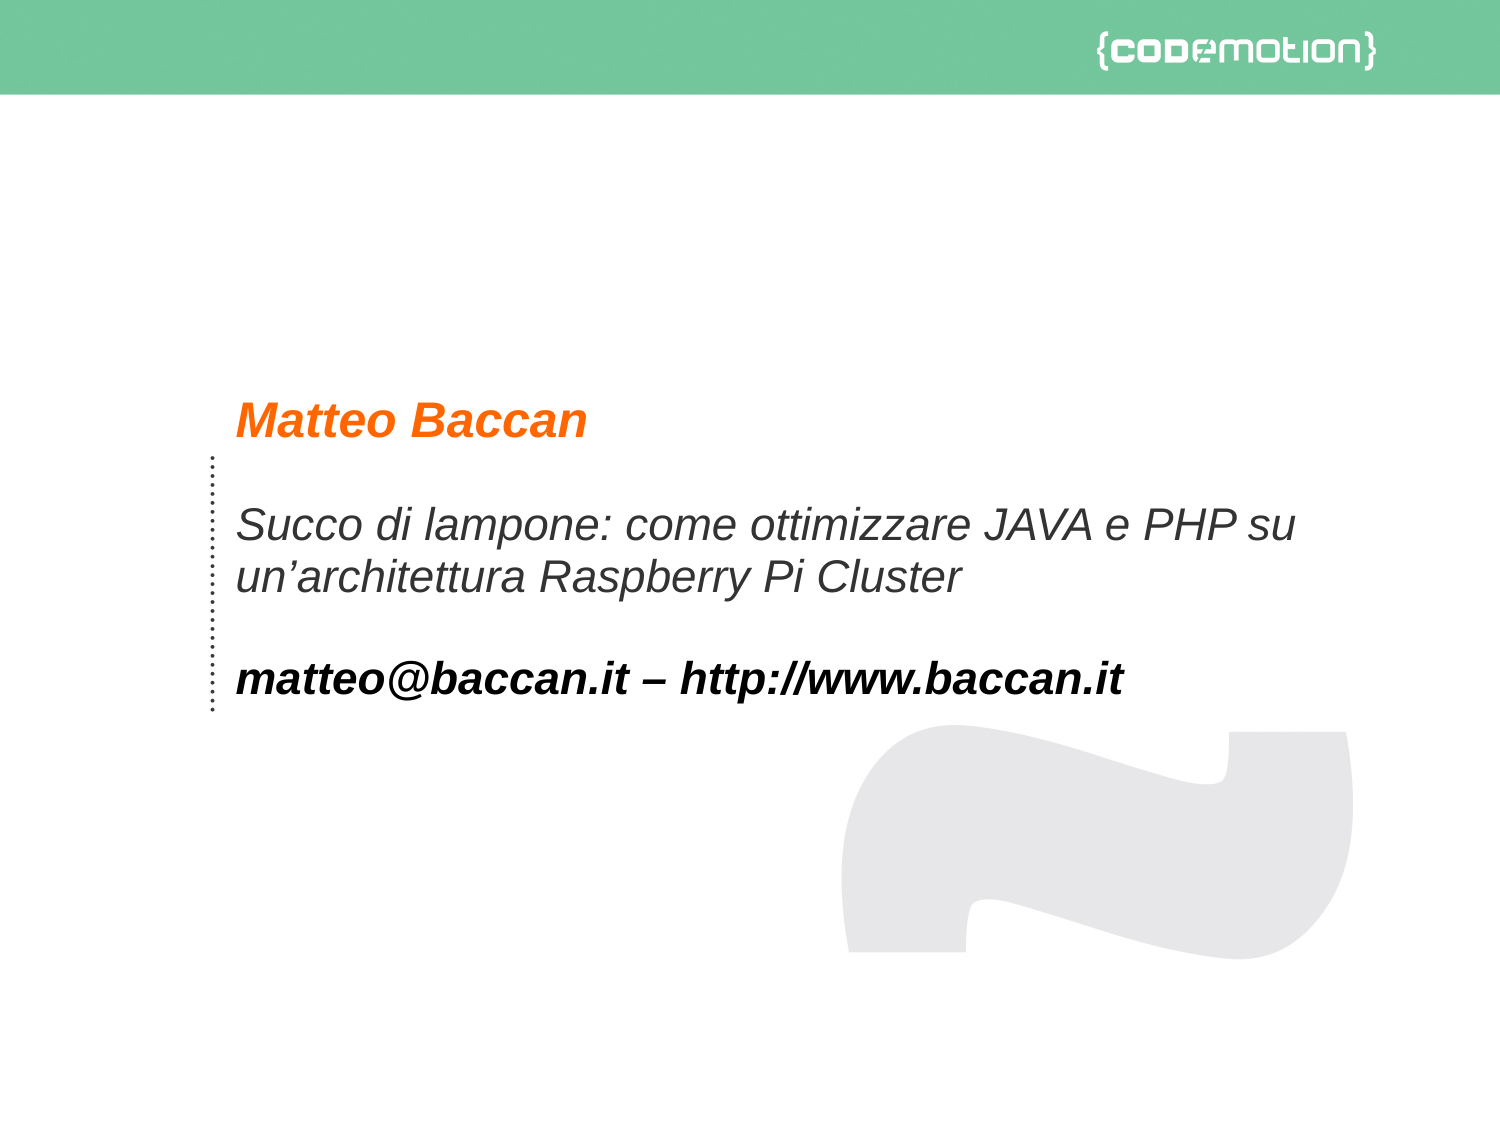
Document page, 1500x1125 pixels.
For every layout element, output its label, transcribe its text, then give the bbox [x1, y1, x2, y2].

subtitle Matteo Baccan Succo di lampone: come ottimizzare JAVA e PHP su un’architettura Raspberry Pi Cluster matteo@baccan.it – http://www.baccan.it [235, 383, 1361, 713]
picture [0, 0, 1500, 1125]
